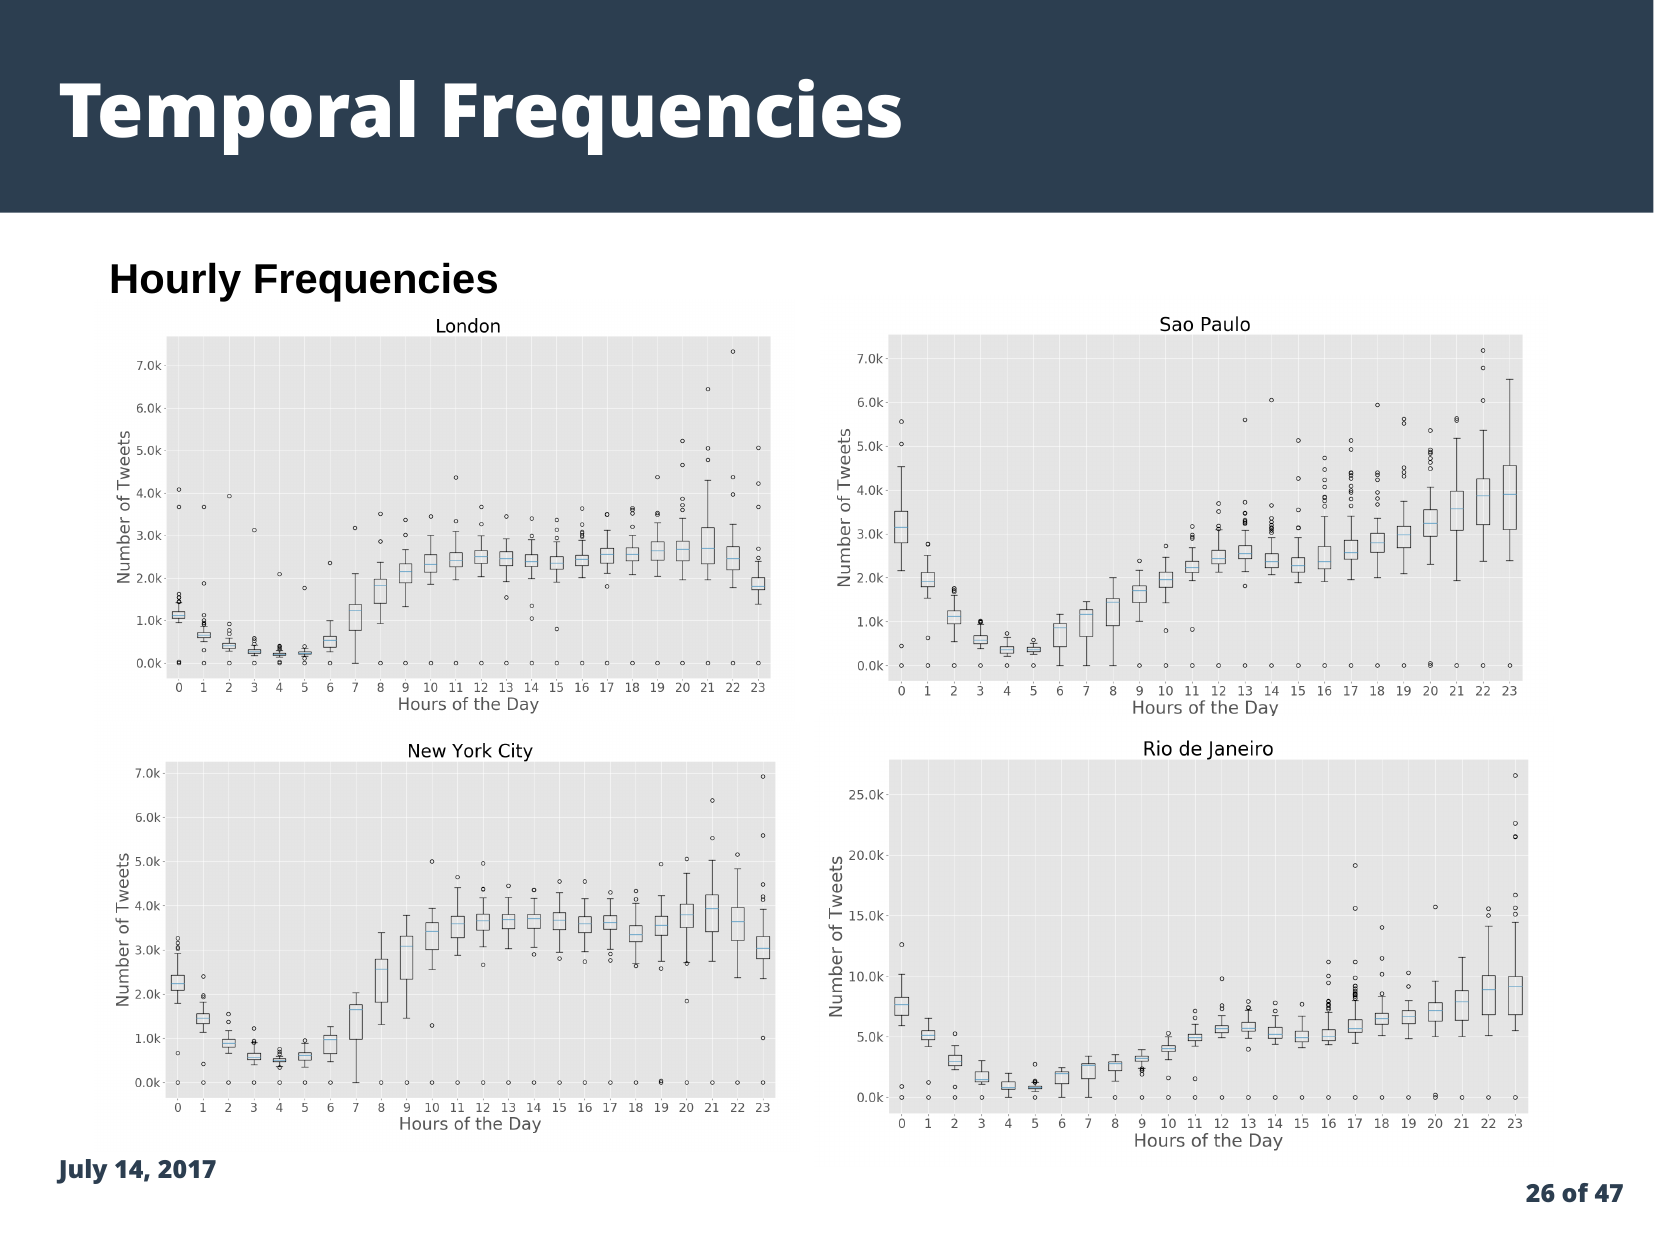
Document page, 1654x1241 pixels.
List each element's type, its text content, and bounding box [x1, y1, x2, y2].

title Temporal Frequencies [59, 29, 1595, 187]
text_box Hourly Frequencies [59, 248, 532, 319]
picture [814, 295, 1554, 1167]
picture [94, 299, 800, 1152]
